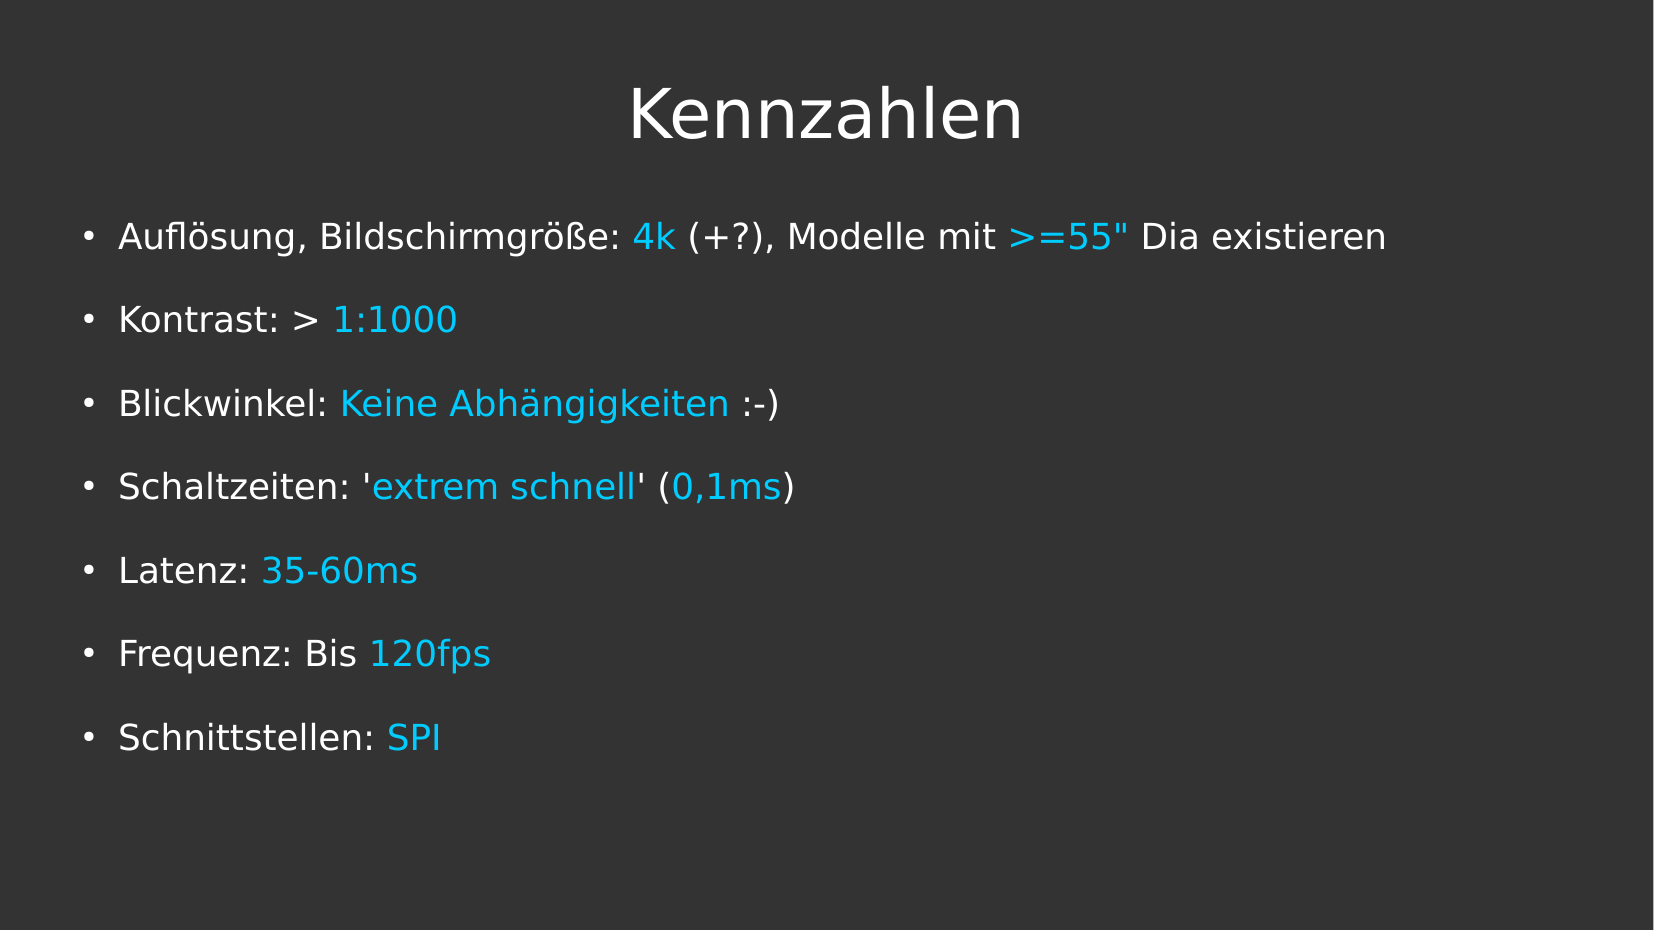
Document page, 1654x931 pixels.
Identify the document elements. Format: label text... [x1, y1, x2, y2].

subtitle Auflösung, Bildschirmgröße: 4k (+?), Modelle mit >=55" Dia existieren Kontrast: > 1:1000 Blickwinkel: Keine Abhängigkeiten :-) Schaltzeiten: 'extrem schnell' (0,1ms) Latenz: 35-60ms Frequenz: Bis 120fps Schnittstellen: SPI [82, 215, 1571, 759]
title Kennzahlen [82, 37, 1571, 193]
